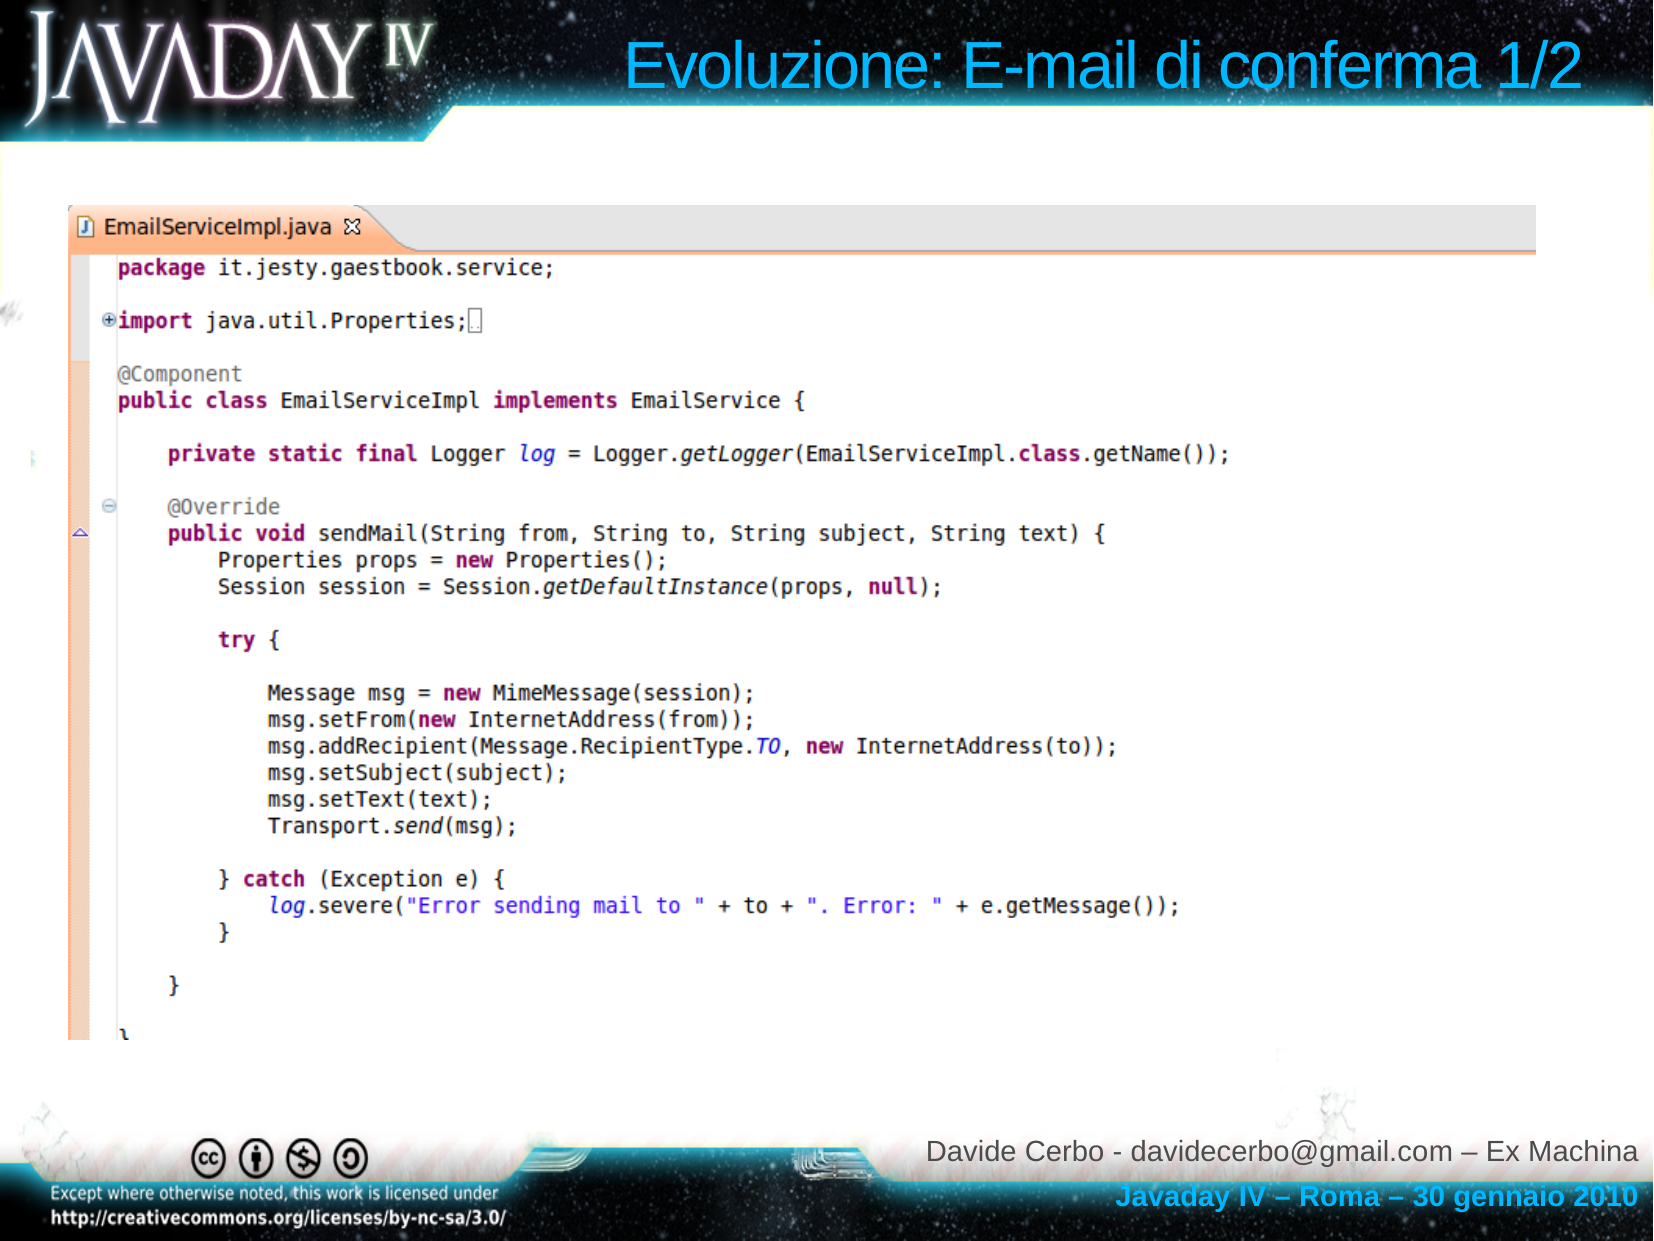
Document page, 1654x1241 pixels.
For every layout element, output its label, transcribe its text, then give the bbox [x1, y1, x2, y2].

picture [0, 0, 1653, 1241]
title Evoluzione: E-mail di conferma 1/2 [108, 14, 1585, 117]
